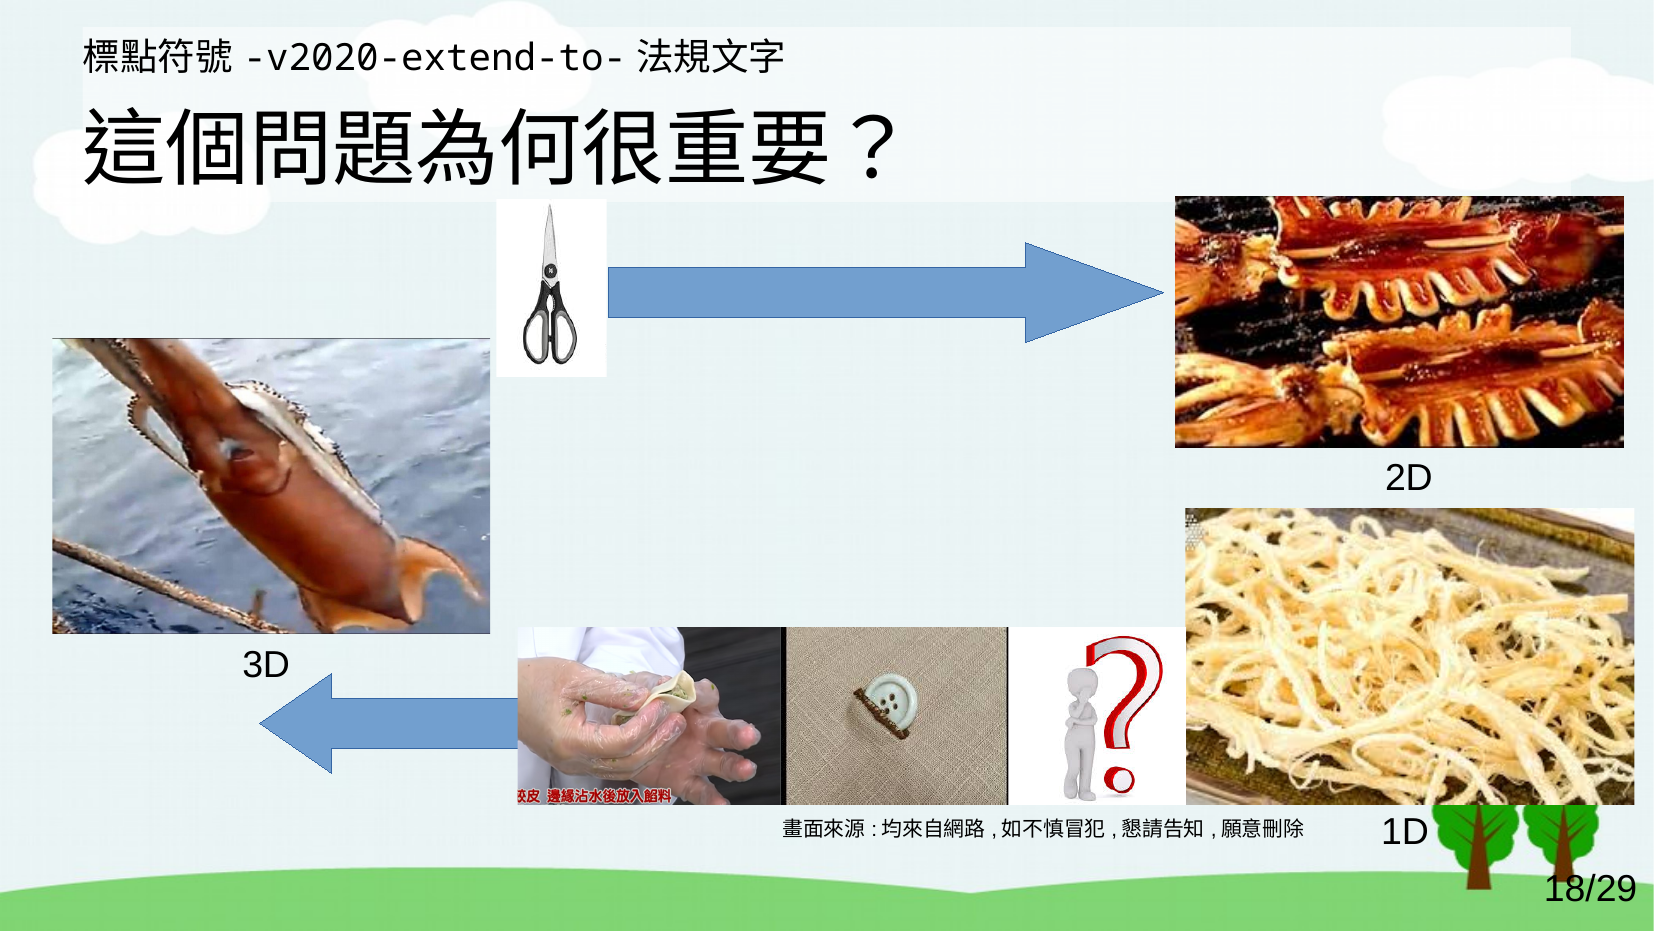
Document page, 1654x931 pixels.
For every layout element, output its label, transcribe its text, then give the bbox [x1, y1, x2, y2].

text_box [259, 694, 517, 774]
text_box 2D [1337, 448, 1481, 506]
title 標點符號-v2020-extend-to-法規文字 這個問題為何很重要？ [82, 37, 1571, 193]
text_box 3D [195, 636, 338, 694]
text_box 1D [1333, 803, 1477, 861]
text_box [608, 242, 1164, 343]
picture [0, 0, 1654, 931]
text_box 畫面來源:均來自網路,如不慎冒犯,懇請告知,願意刪除 [767, 804, 1323, 851]
text_box <編號>/29 [1192, 860, 1653, 931]
